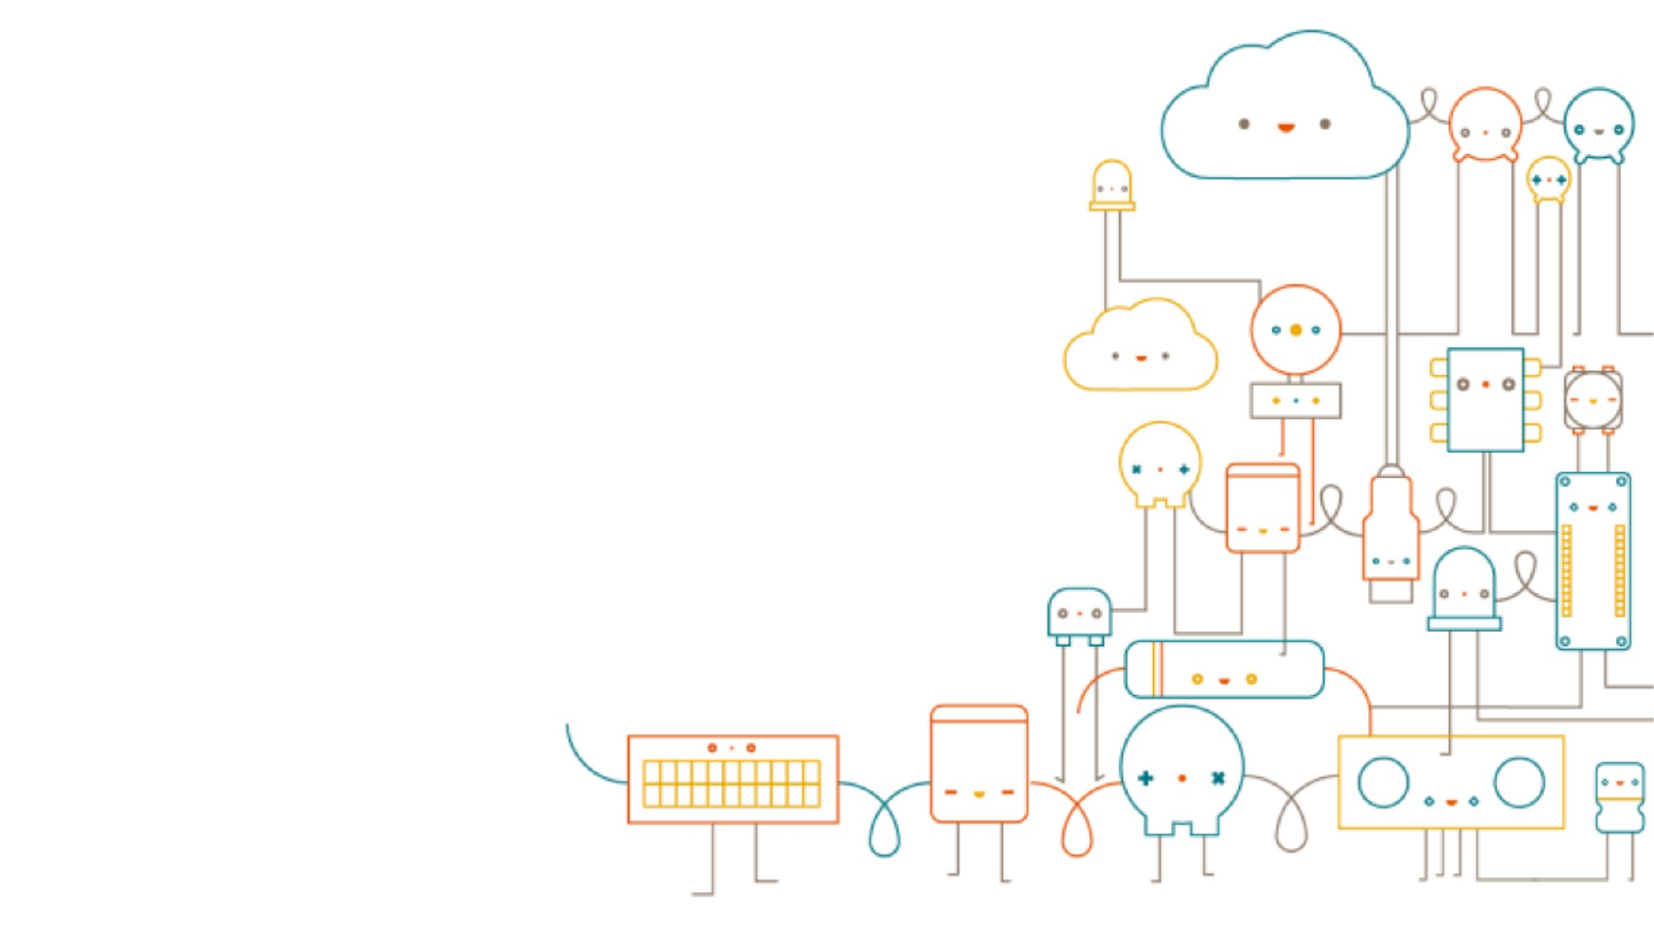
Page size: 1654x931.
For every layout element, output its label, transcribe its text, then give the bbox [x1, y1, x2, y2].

picture [0, 0, 1654, 931]
title EDITOR WEB DE ARDUINO [70, 612, 1264, 768]
